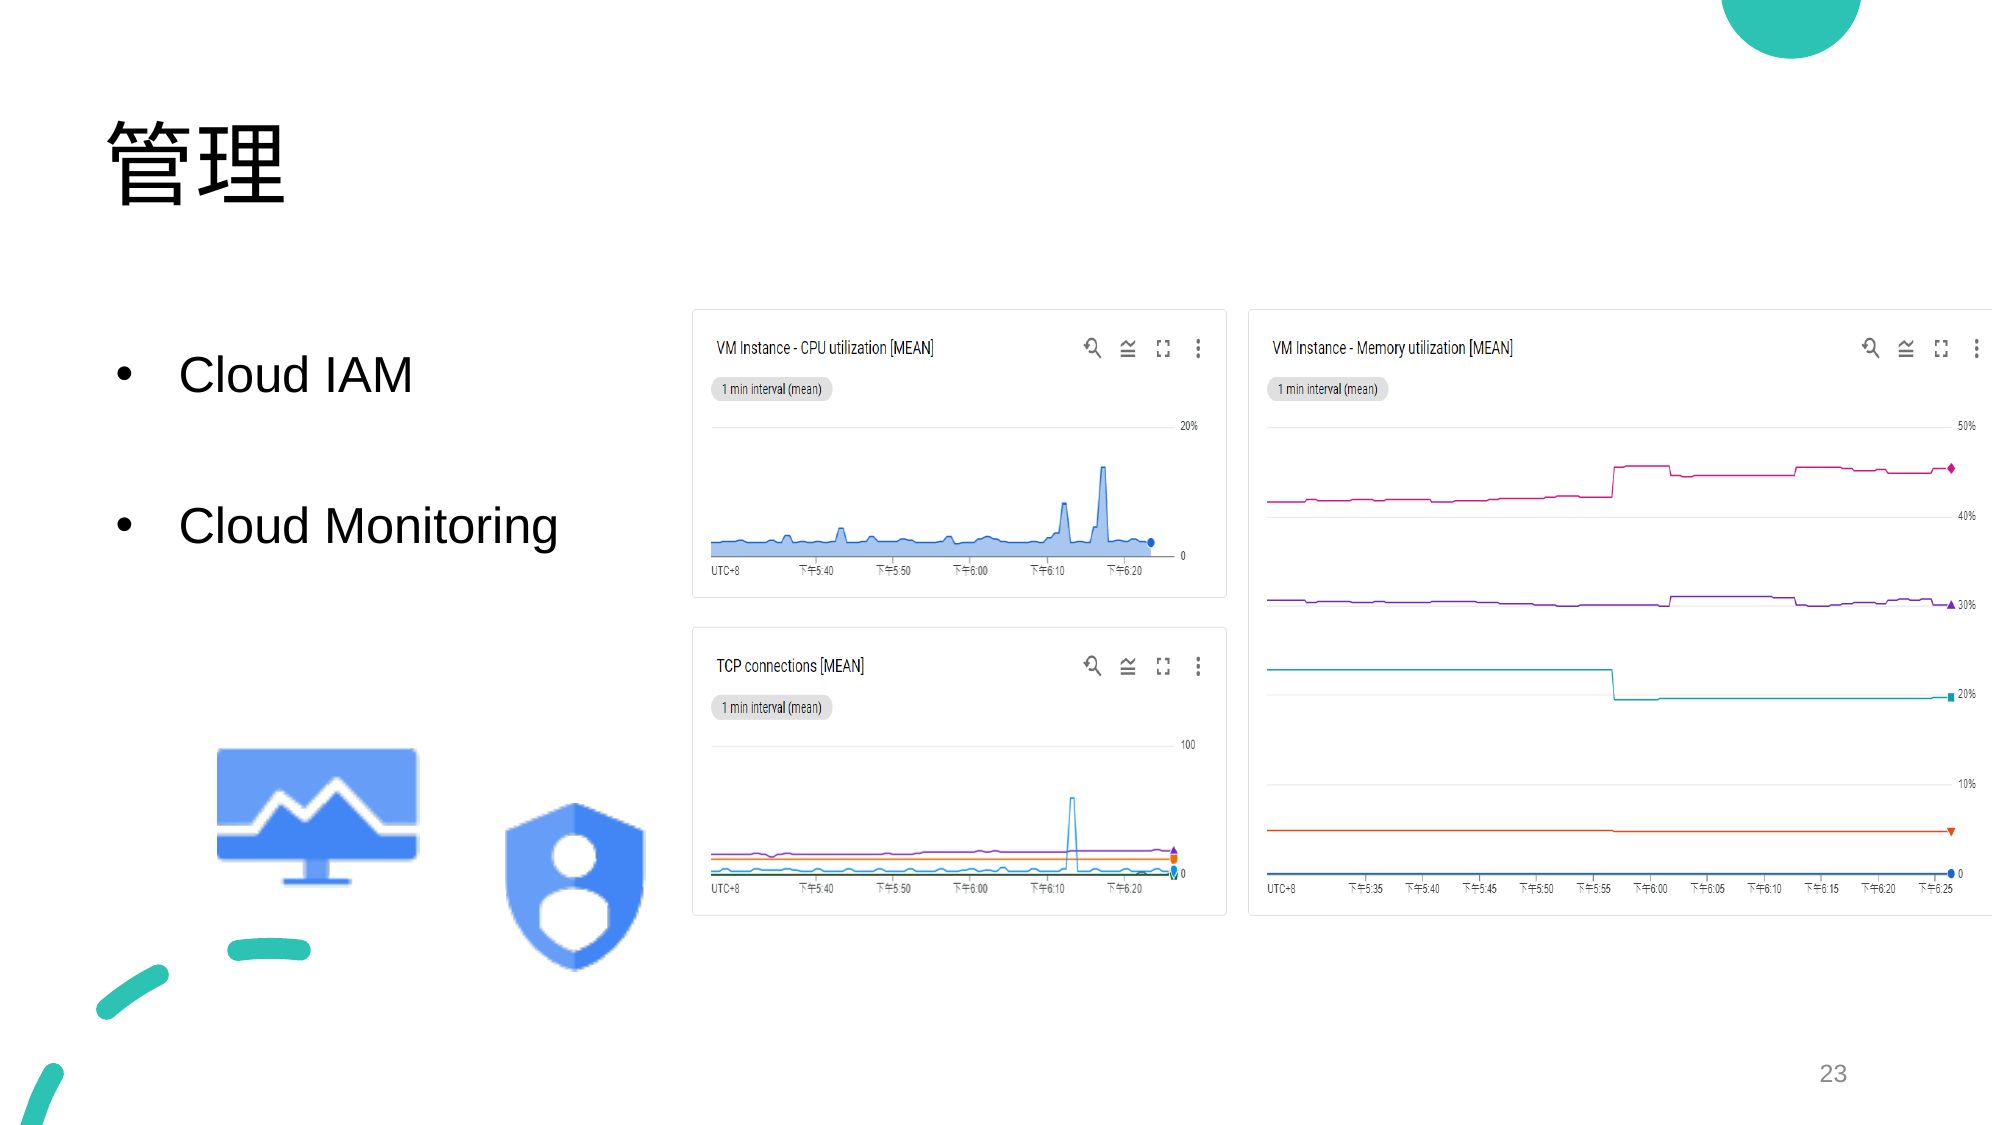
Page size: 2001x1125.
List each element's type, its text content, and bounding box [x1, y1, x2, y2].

picture [505, 803, 646, 972]
text_box Cloud IAM Cloud Monitoring [88, 303, 691, 722]
picture [691, 298, 1992, 918]
title 管理 [88, 59, 1814, 278]
picture [217, 747, 420, 888]
slide_number 1 [1412, 1042, 1863, 1103]
